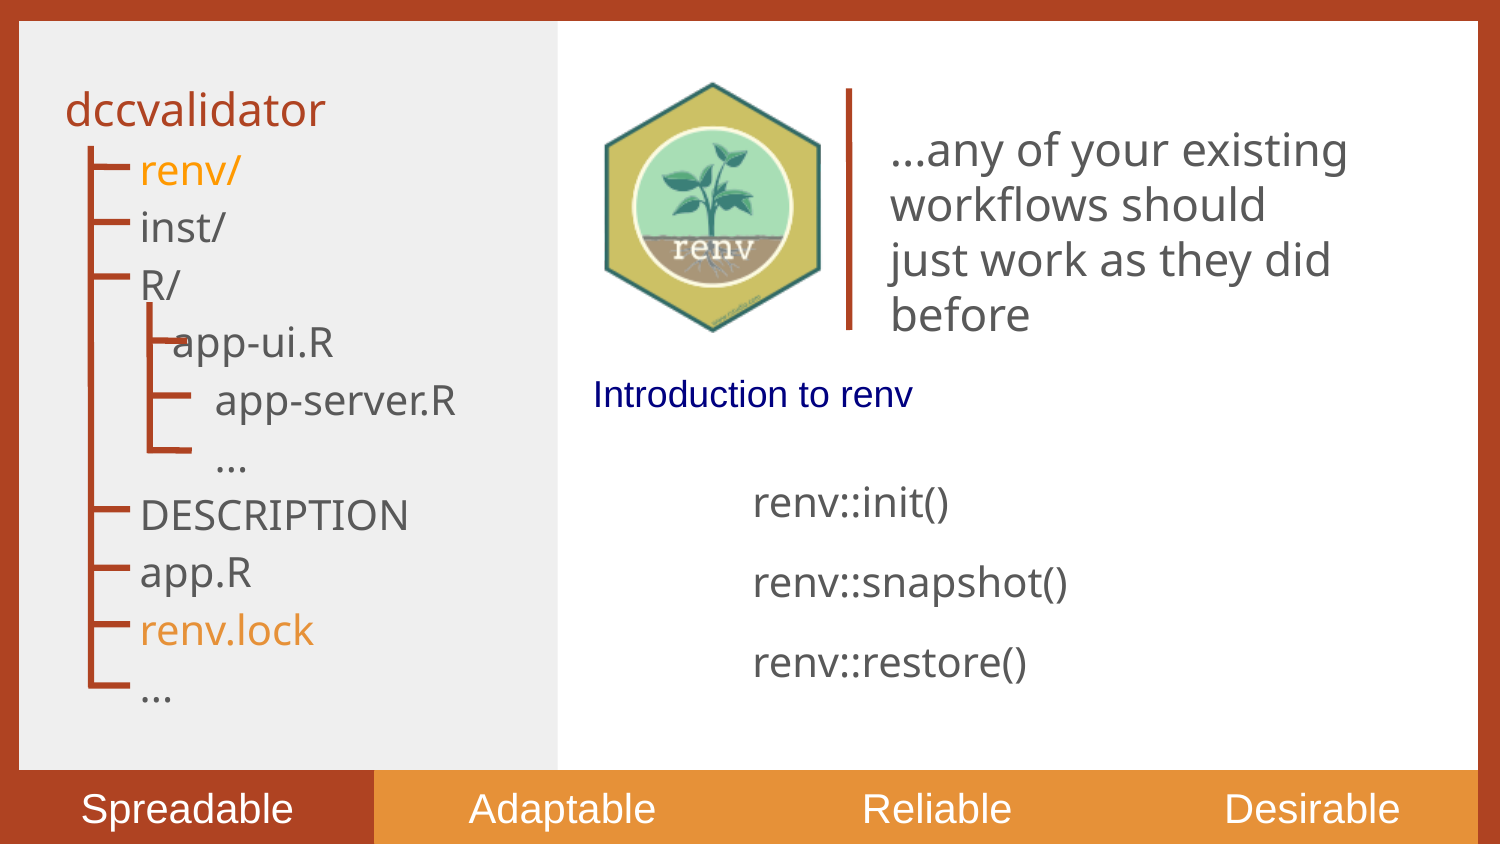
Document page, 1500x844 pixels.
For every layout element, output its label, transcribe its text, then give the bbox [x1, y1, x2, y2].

picture [578, 68, 848, 339]
text_box Spreadable [19, 770, 374, 844]
text_box dccvalidator renv/ inst/ R/ app-ui.R app-server.R ... DESCRIPTION app.R renv.lock ... [49, 66, 547, 727]
text_box Reliable [749, 770, 1124, 844]
text_box ...any of your existing workflows should just work as they did before [874, 105, 1372, 356]
text_box [0, 0, 1500, 844]
text_box Introduction to renv [577, 355, 1430, 431]
text_box Desirable [1124, 770, 1478, 844]
text_box renv::init() renv::snapshot() renv::restore() [737, 460, 1271, 701]
text_box Adaptable [374, 770, 749, 844]
